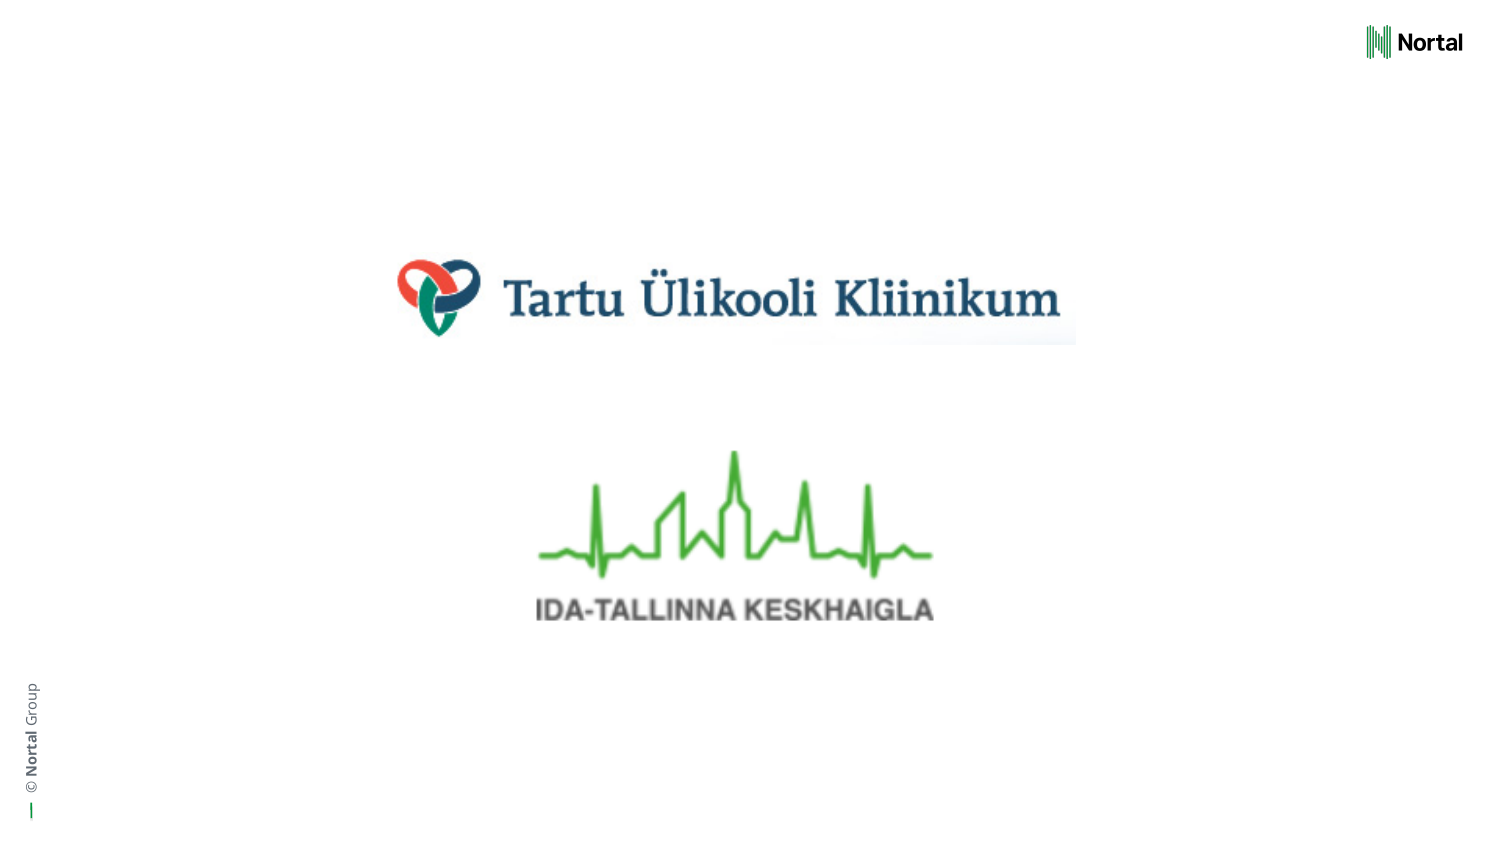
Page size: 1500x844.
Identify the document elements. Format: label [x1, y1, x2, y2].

picture [390, 252, 1076, 346]
picture [510, 426, 969, 661]
